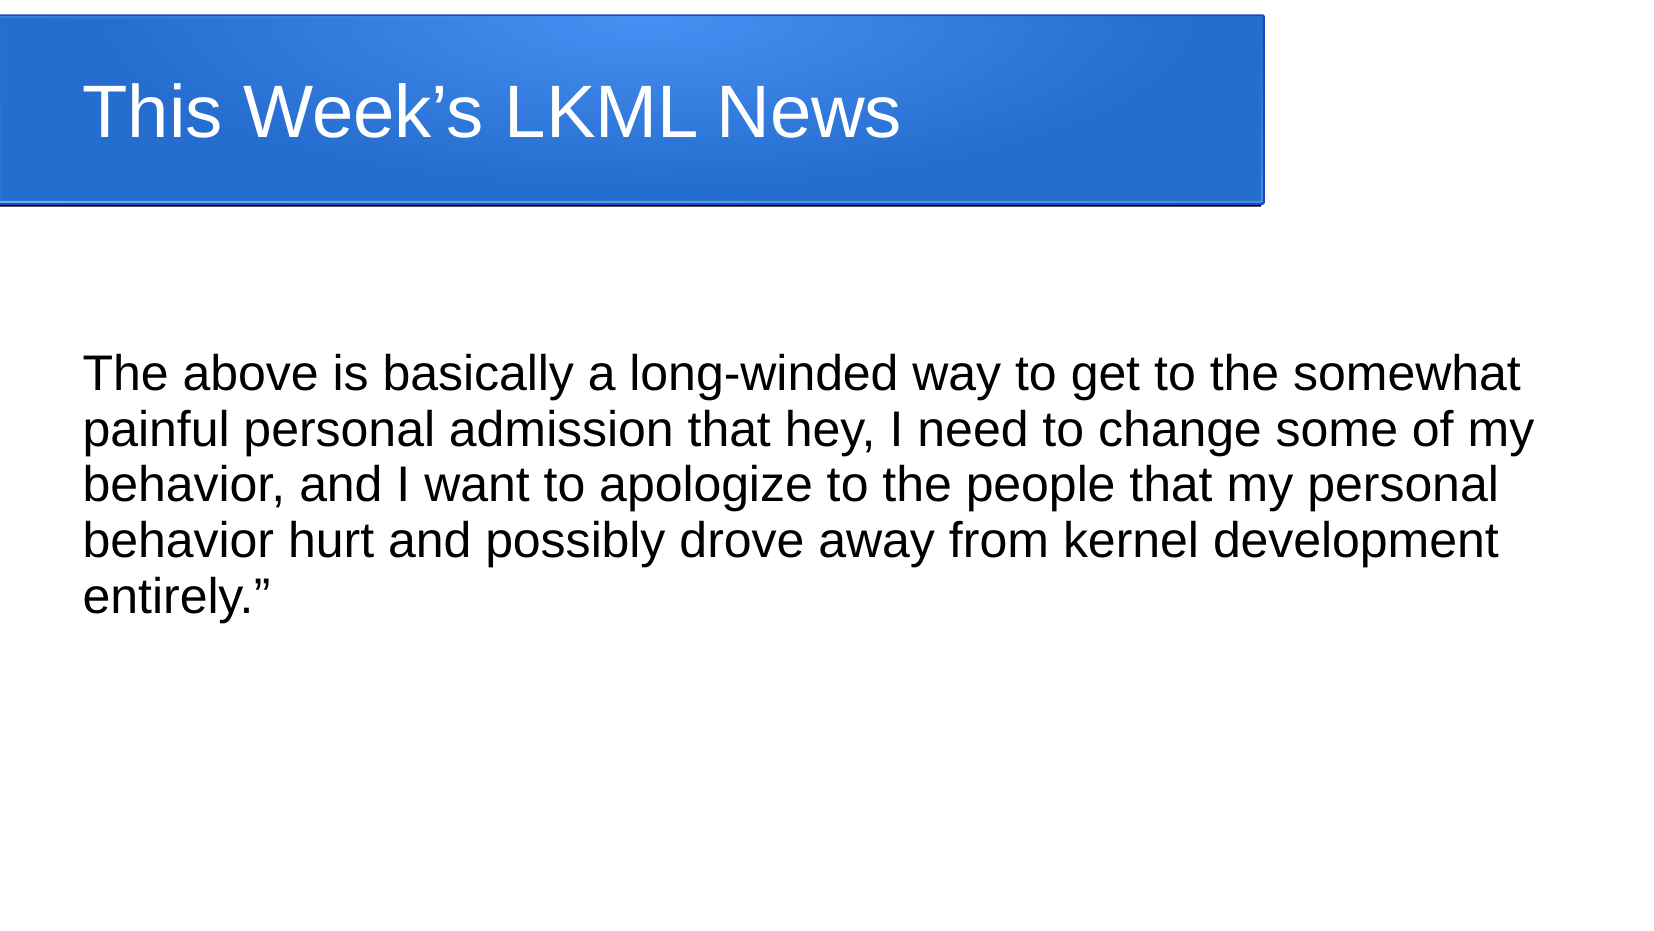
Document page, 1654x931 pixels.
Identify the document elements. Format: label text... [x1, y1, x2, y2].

title This Week’s LKML News [82, 35, 1235, 189]
list The above is basically a long-winded way to get to the somewhat painful personal admission that hey, I need to change some of my behavior, and I want to apologize to the people that my personal behavior hurt and possibly drove away from kernel development entirely.” [82, 345, 1591, 901]
